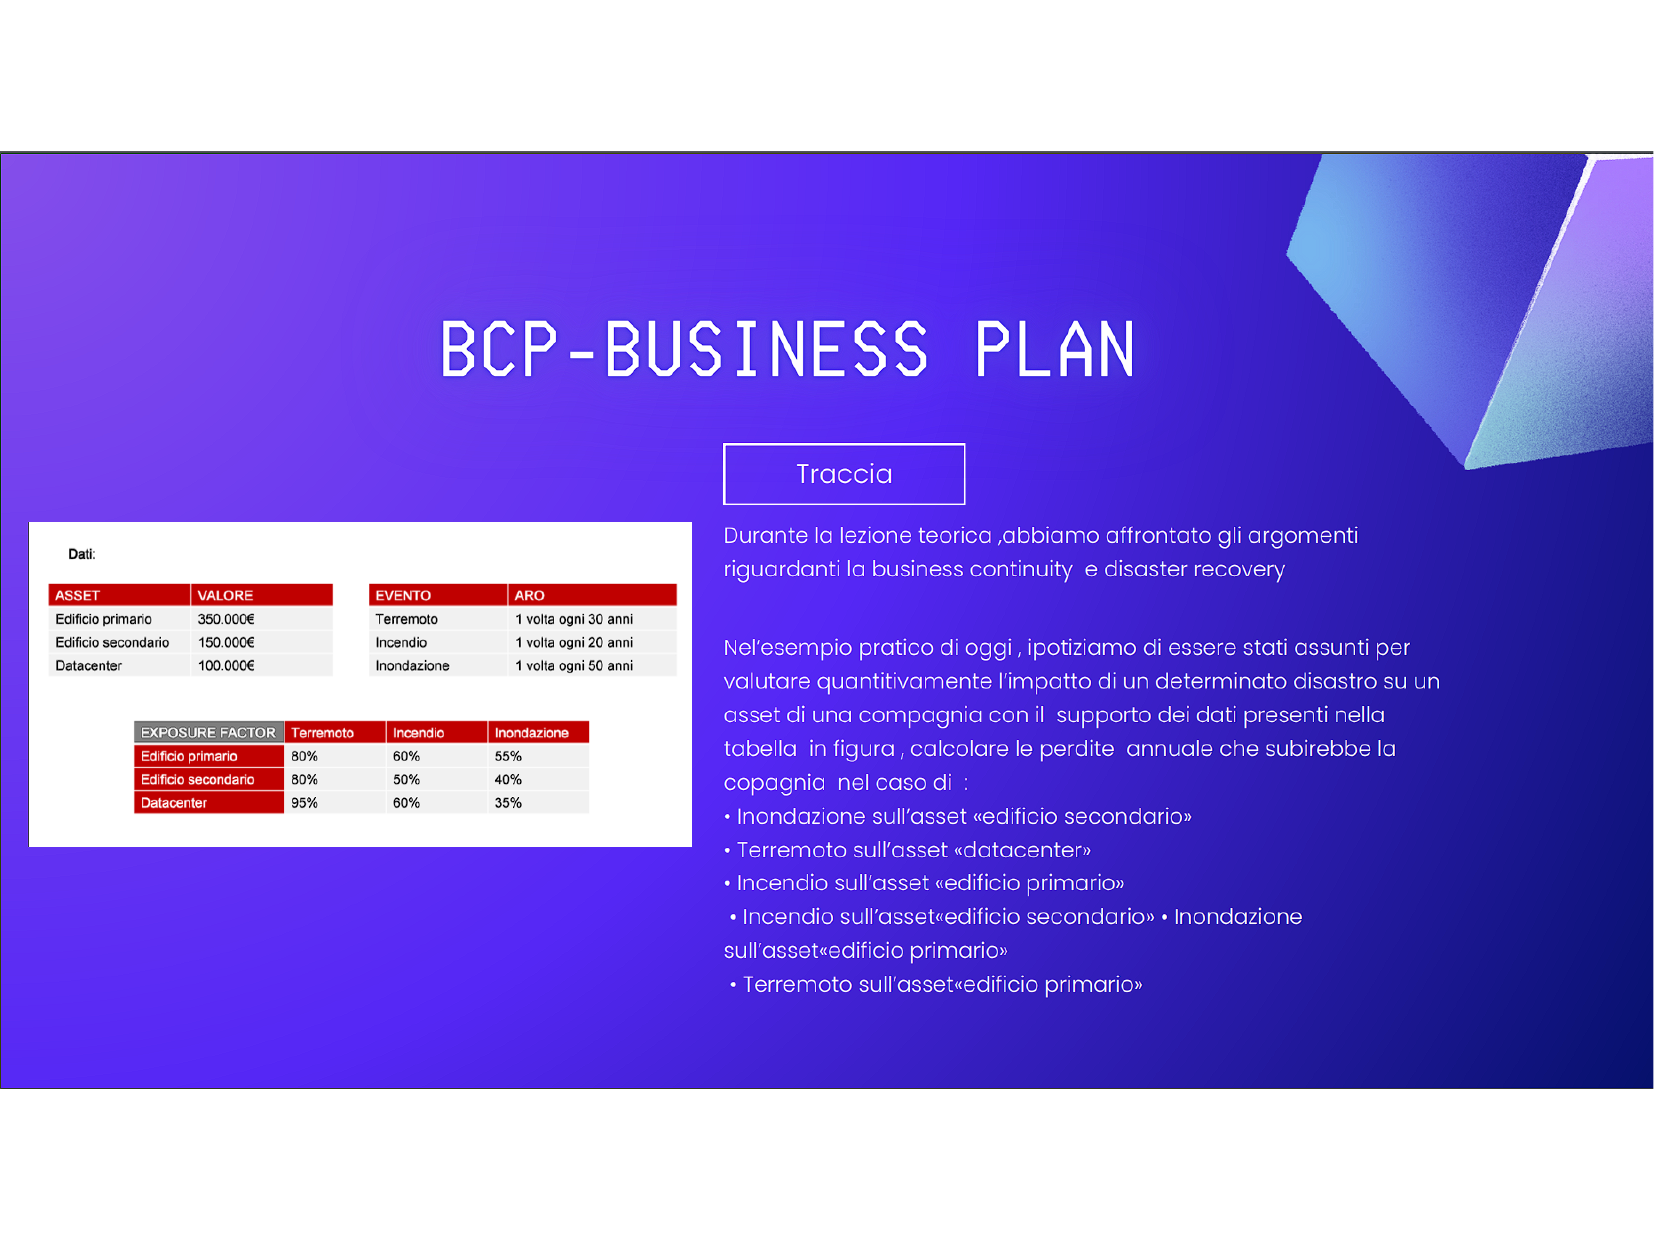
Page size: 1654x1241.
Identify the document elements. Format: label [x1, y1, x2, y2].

picture [0, 151, 1654, 1089]
